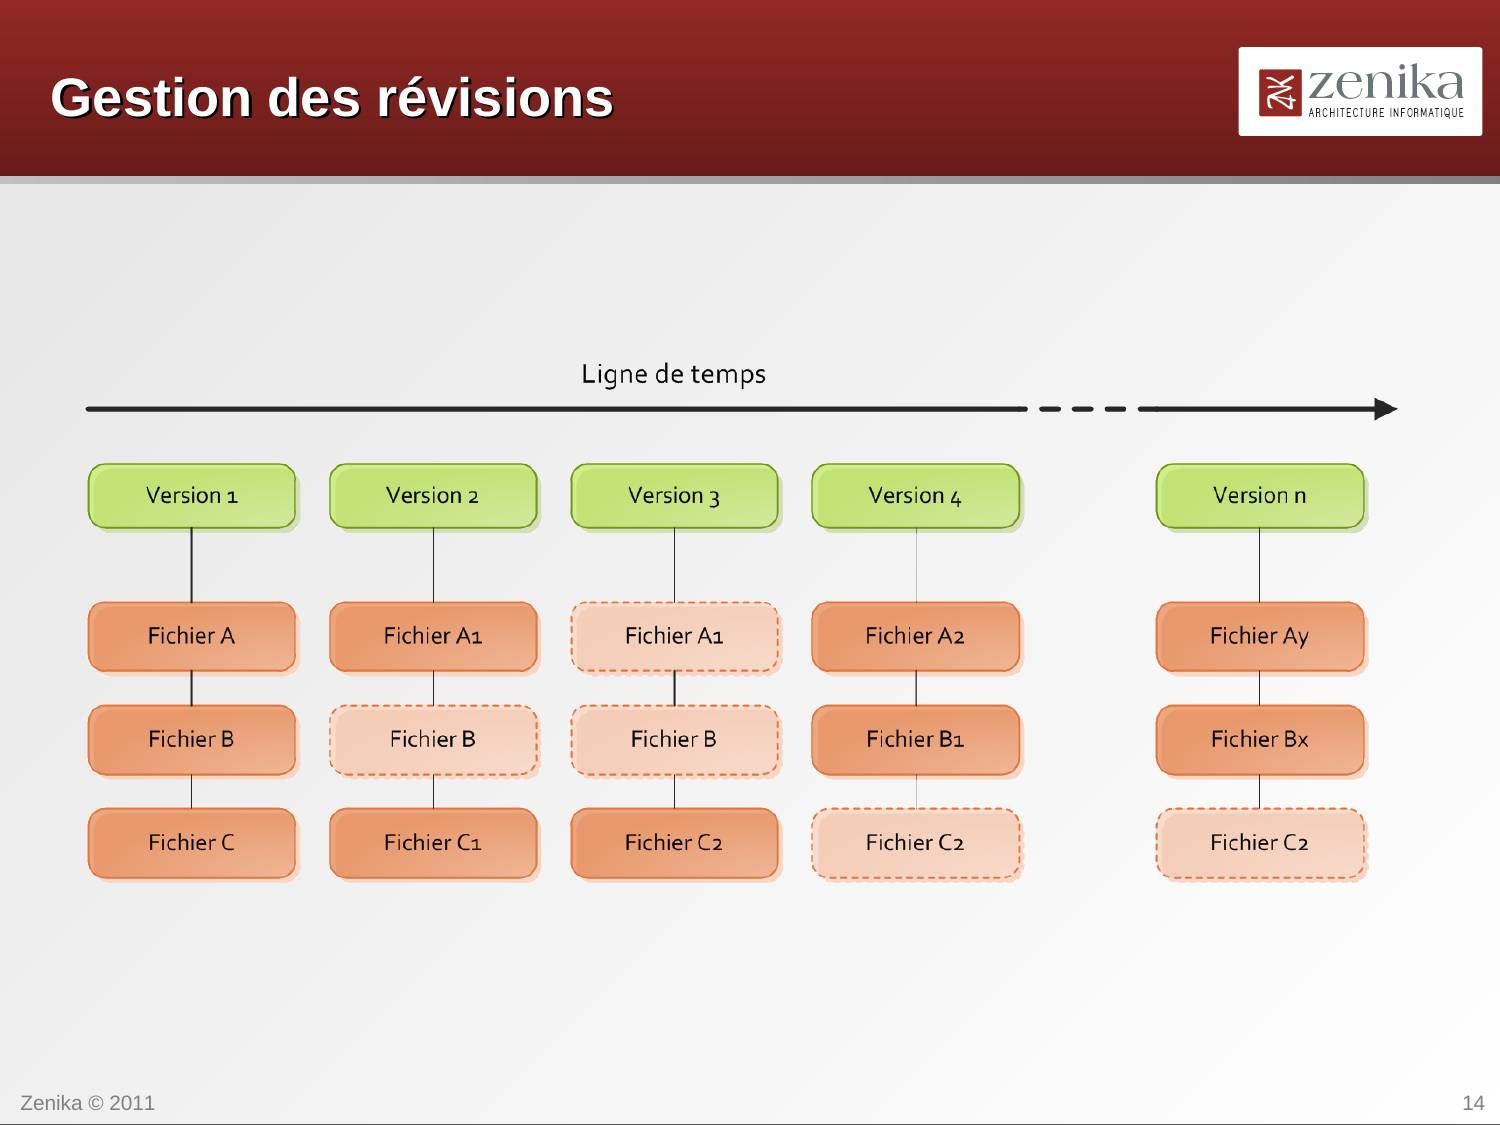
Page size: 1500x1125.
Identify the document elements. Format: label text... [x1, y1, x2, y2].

picture [85, 352, 1398, 883]
title Gestion des révisions [50, 22, 1206, 172]
picture [1257, 58, 1464, 125]
